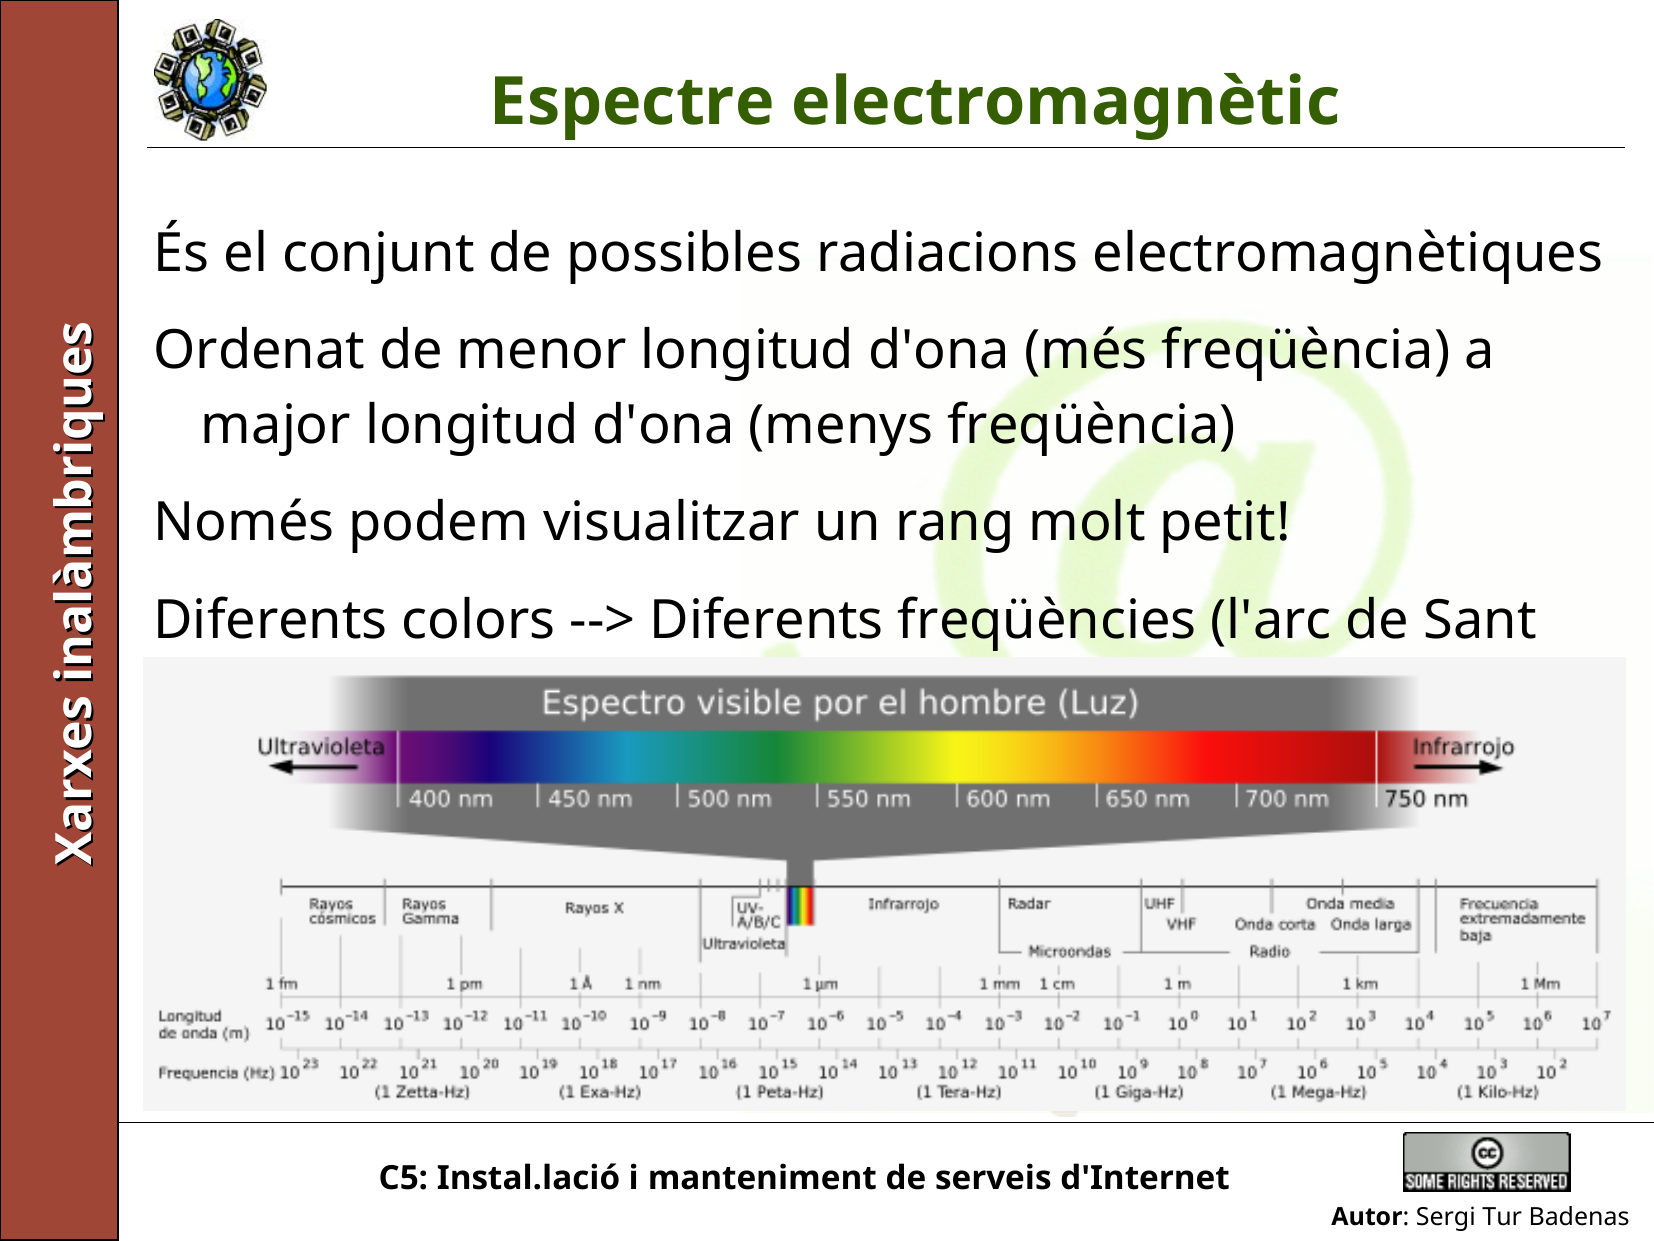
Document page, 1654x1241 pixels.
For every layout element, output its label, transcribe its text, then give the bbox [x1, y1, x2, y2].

picture [154, 19, 268, 142]
list És el conjunt de possibles radiacions electromagnètiques Ordenat de menor longitud d'ona (més freqüència) a major longitud d'ona (menys freqüència) Només podem visualitzar un rang molt petit! Diferents colors --> Diferents freqüències (l'arc de Sant Martí) [59, 213, 1636, 1049]
picture [143, 252, 1654, 1117]
picture [1403, 1132, 1571, 1192]
title Espectre electromagnètic [165, 56, 1654, 141]
